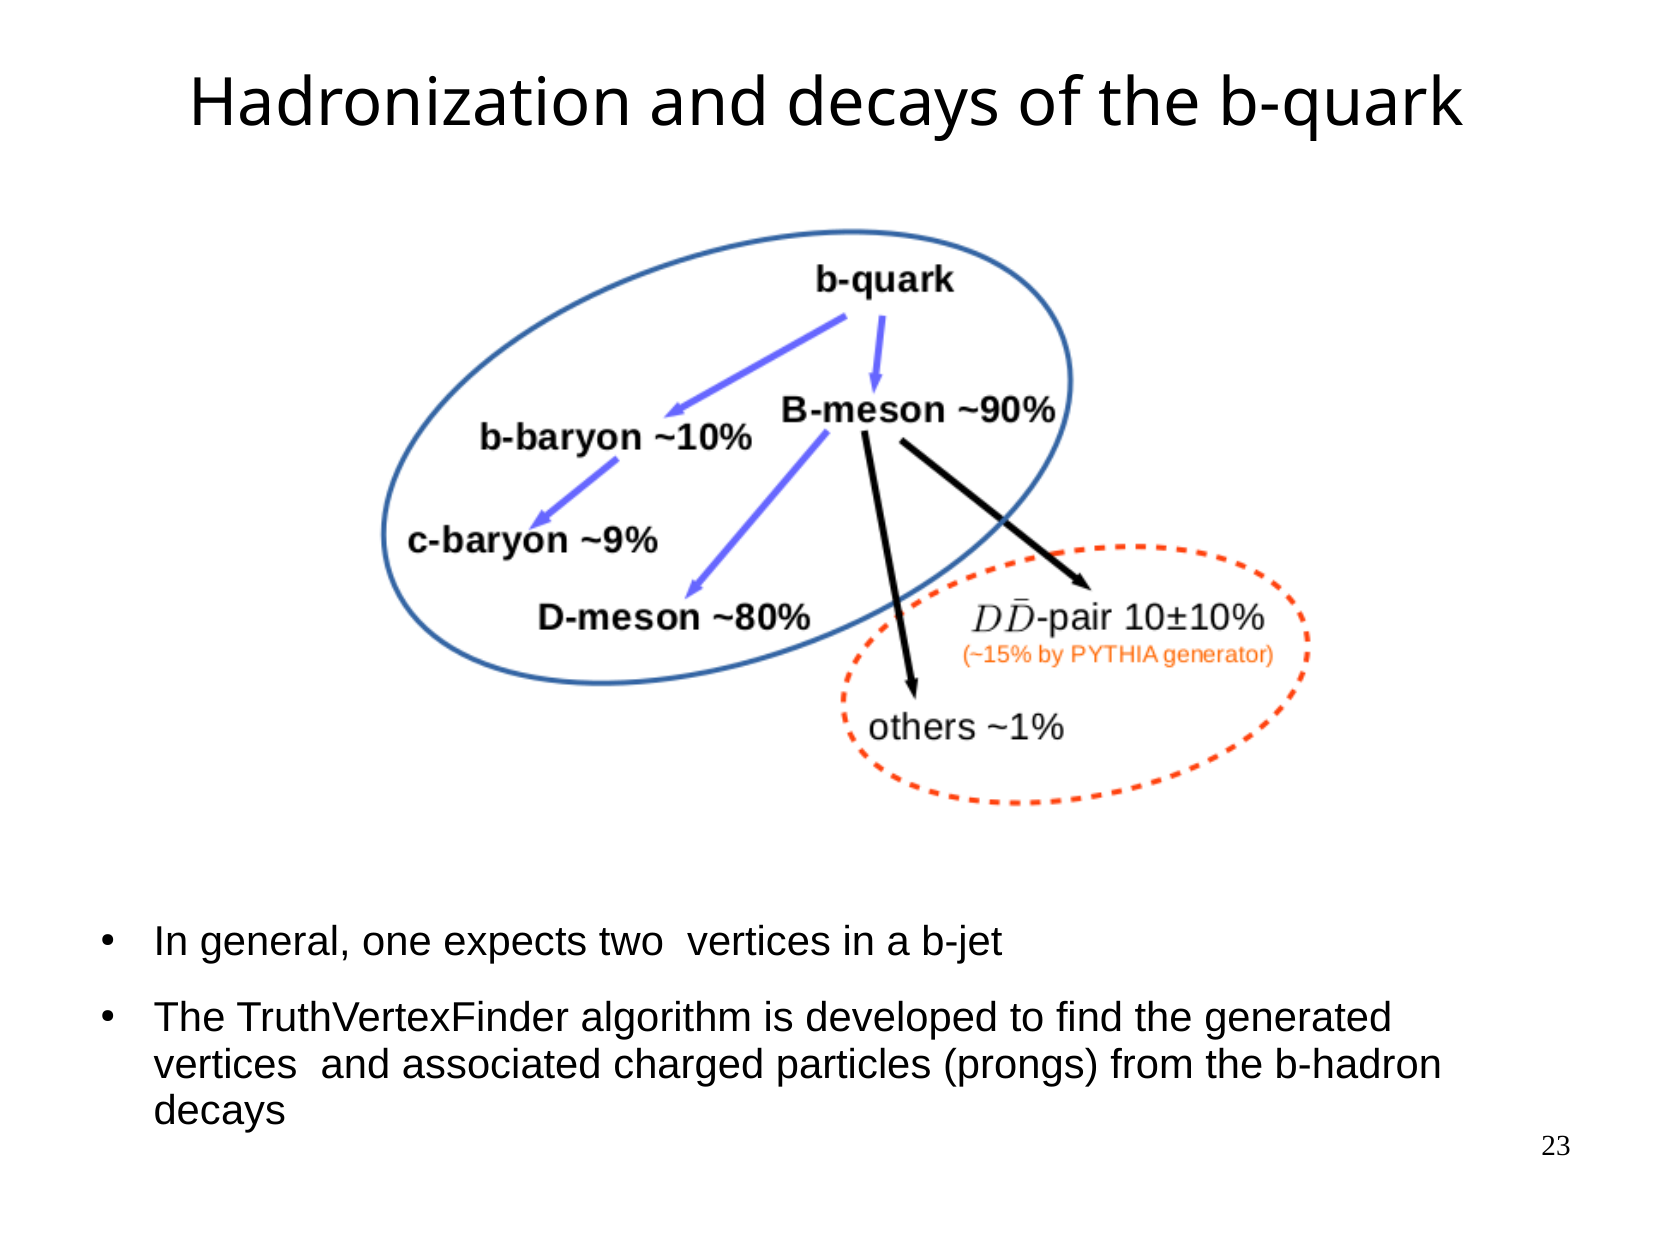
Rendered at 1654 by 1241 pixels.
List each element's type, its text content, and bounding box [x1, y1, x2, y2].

list In general, one expects two vertices in a b-jet The TruthVertexFinder algorithm is developed to find the generated vertices and associated charged particles (prongs) from the b-hadron decays [82, 918, 1519, 1171]
title Hadronization and decays of the b-quark [82, 49, 1571, 151]
picture [318, 183, 1340, 844]
